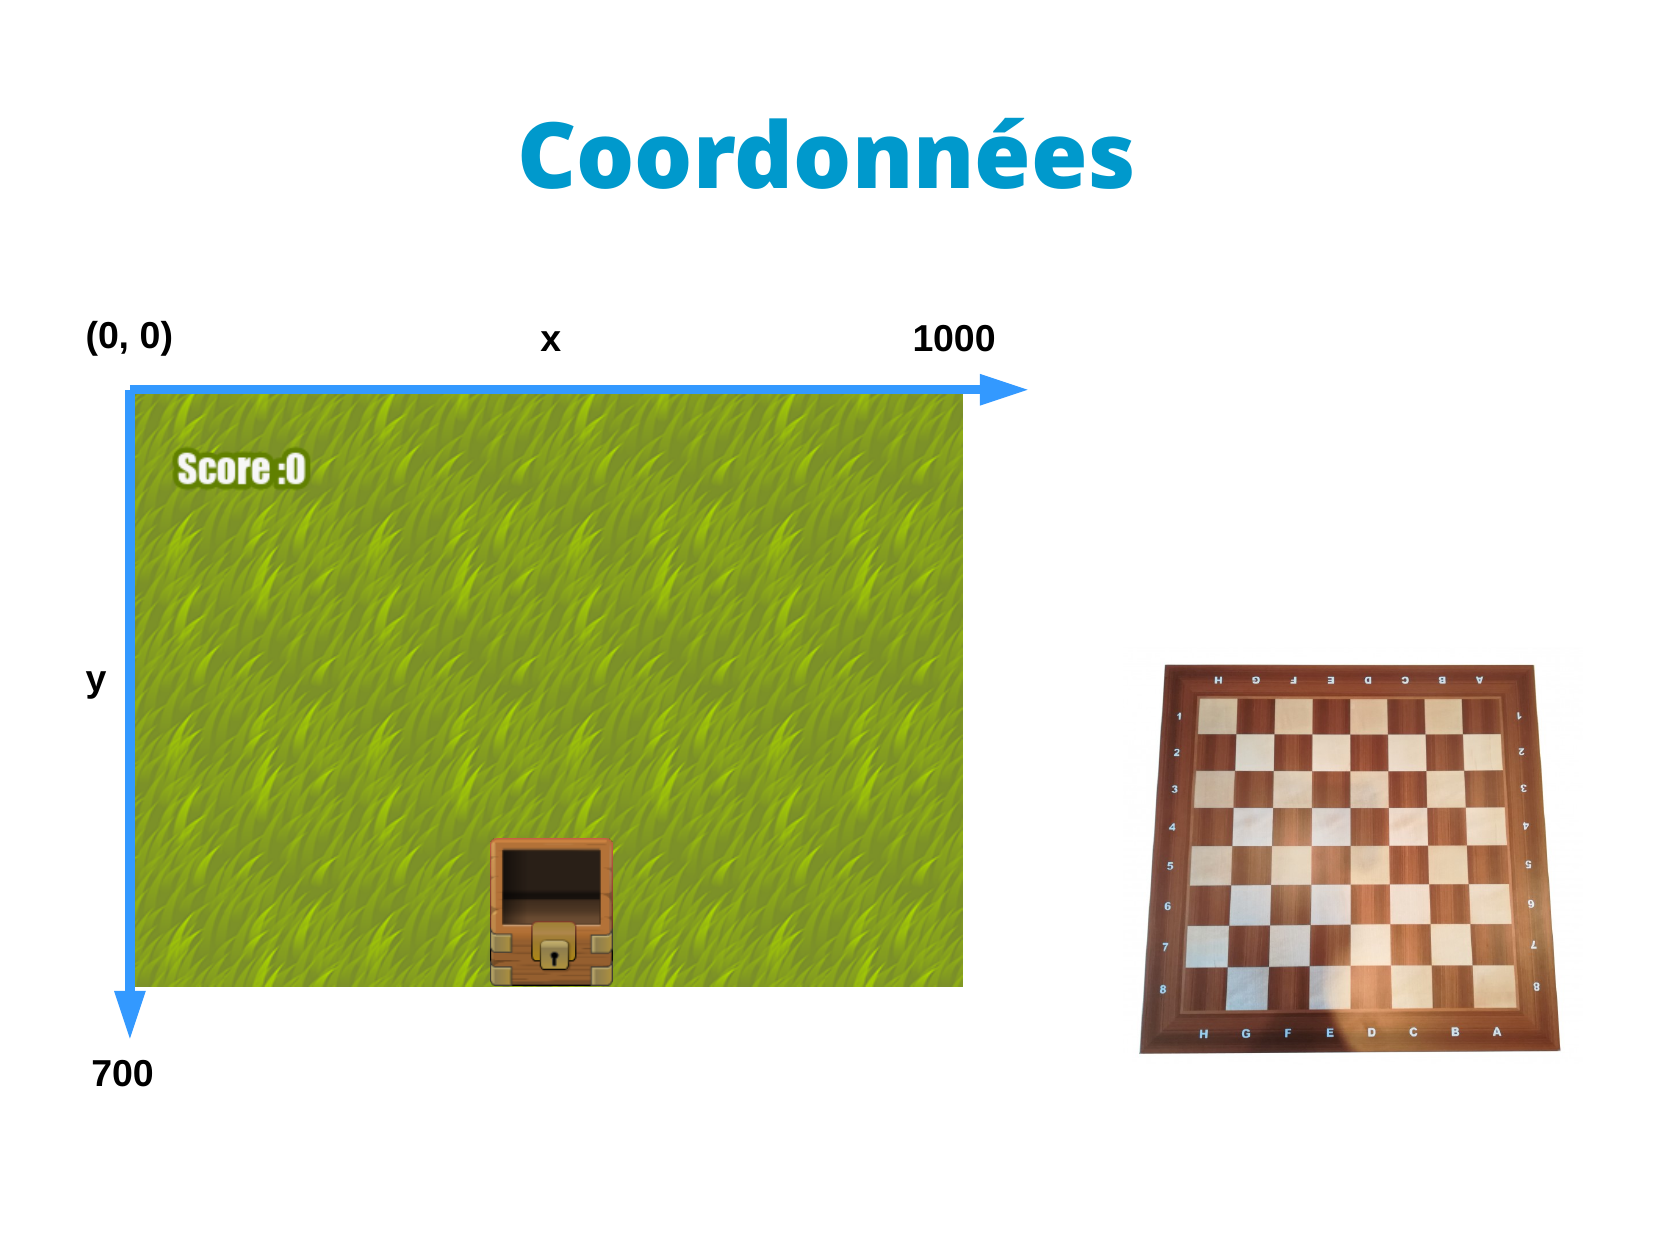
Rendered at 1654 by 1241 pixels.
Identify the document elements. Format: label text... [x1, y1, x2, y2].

picture [135, 394, 963, 987]
picture [1123, 625, 1583, 1085]
text_box x [525, 309, 573, 393]
title Coordonnées [82, 49, 1571, 257]
text_box (0, 0) [70, 307, 189, 367]
text_box y [70, 649, 119, 733]
text_box 700 [76, 1045, 172, 1105]
text_box 1000 [897, 309, 1022, 367]
